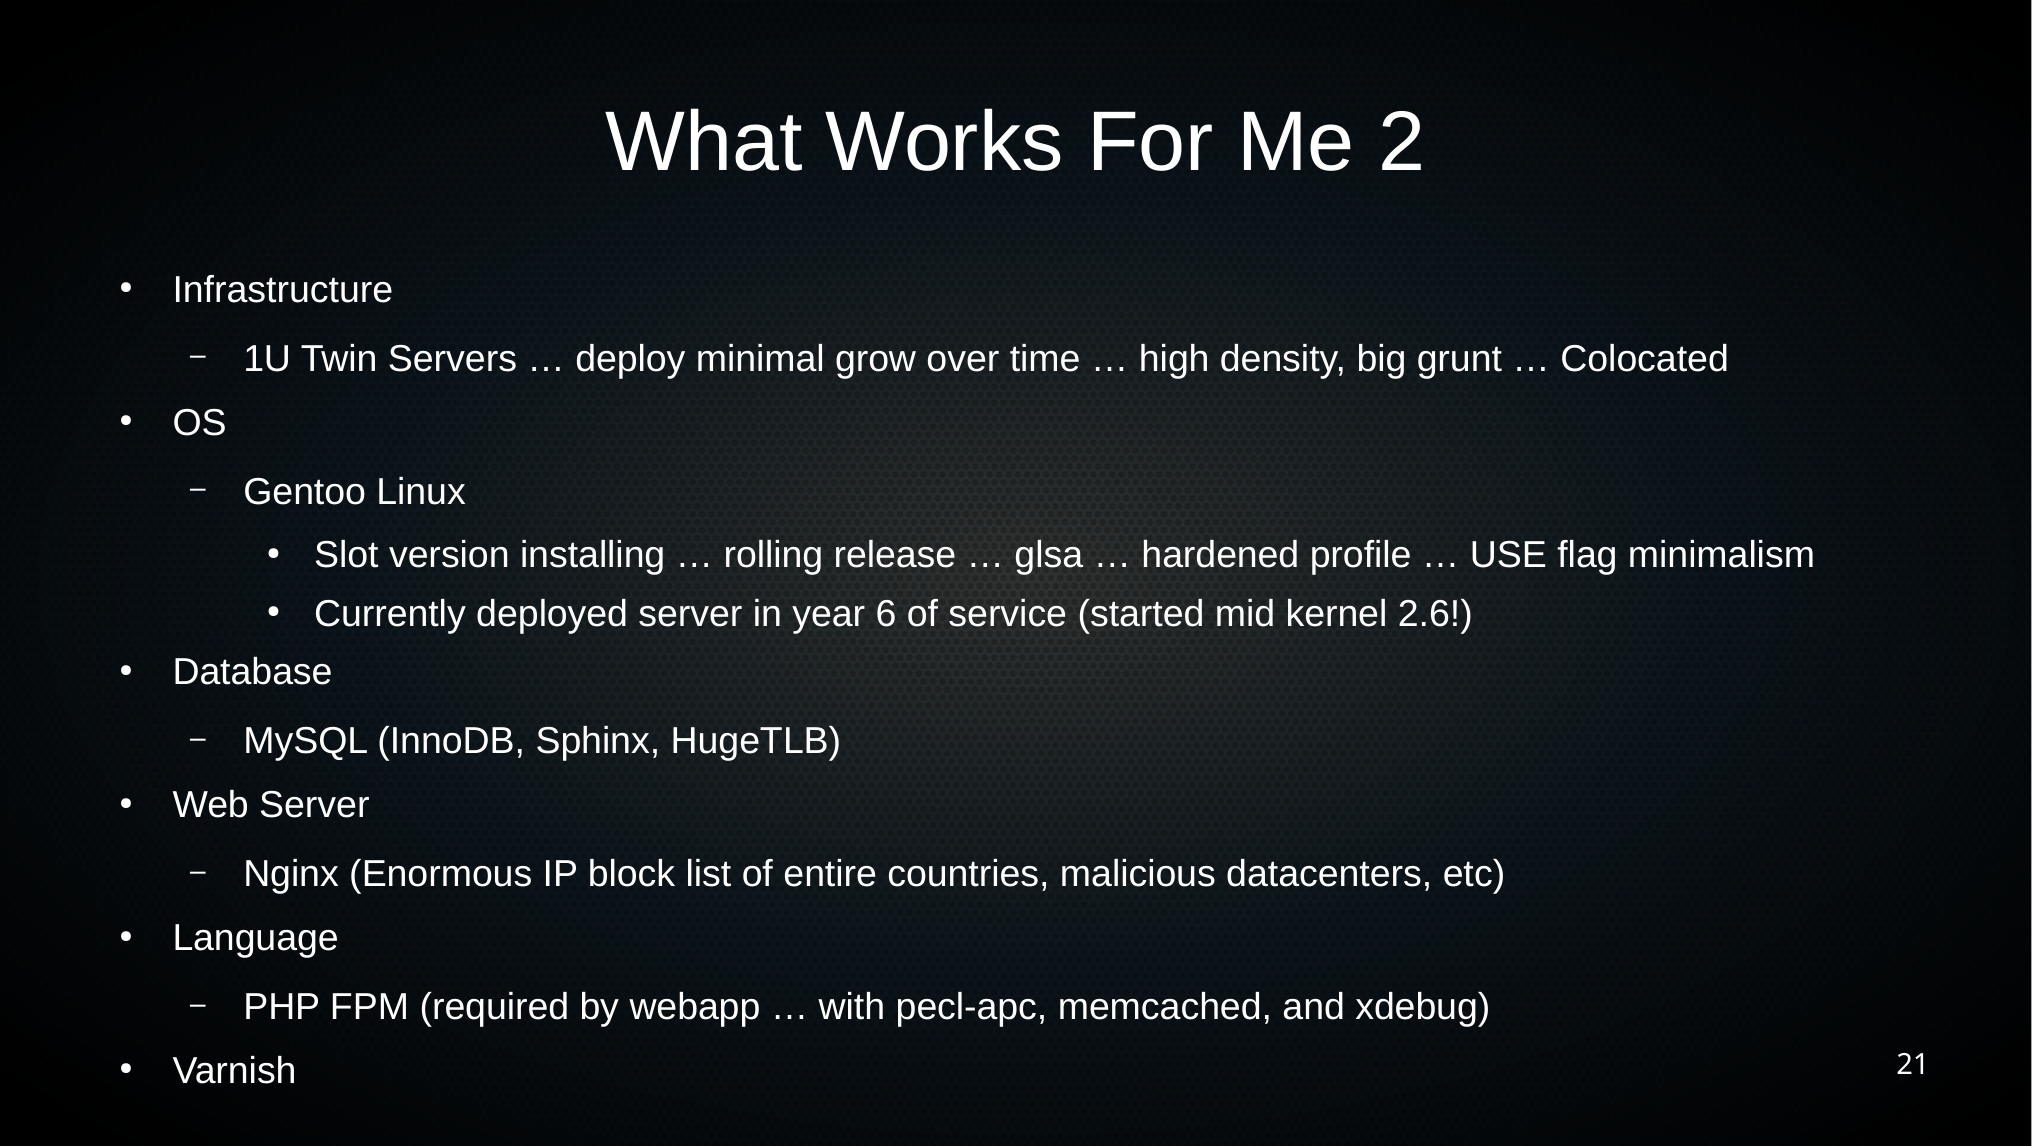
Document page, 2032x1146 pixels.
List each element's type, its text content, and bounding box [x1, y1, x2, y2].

list Infrastructure 1U Twin Servers … deploy minimal grow over time … high density, big grunt … Colocated OS Gentoo Linux Slot version installing … rolling release … glsa … hardened profile … USE flag minimalism Currently deployed server in year 6 of service (started mid kernel 2.6!) Database MySQL (InnoDB, Sphinx, HugeTLB) Web Server Nginx (Enormous IP block list of entire countries, malicious datacenters, etc) Language PHP FPM (required by webapp … with pecl-apc, memcached, and xdebug) Varnish [101, 268, 1890, 1025]
title What Works For Me 2 [101, 45, 1930, 237]
picture [0, 0, 2032, 1146]
